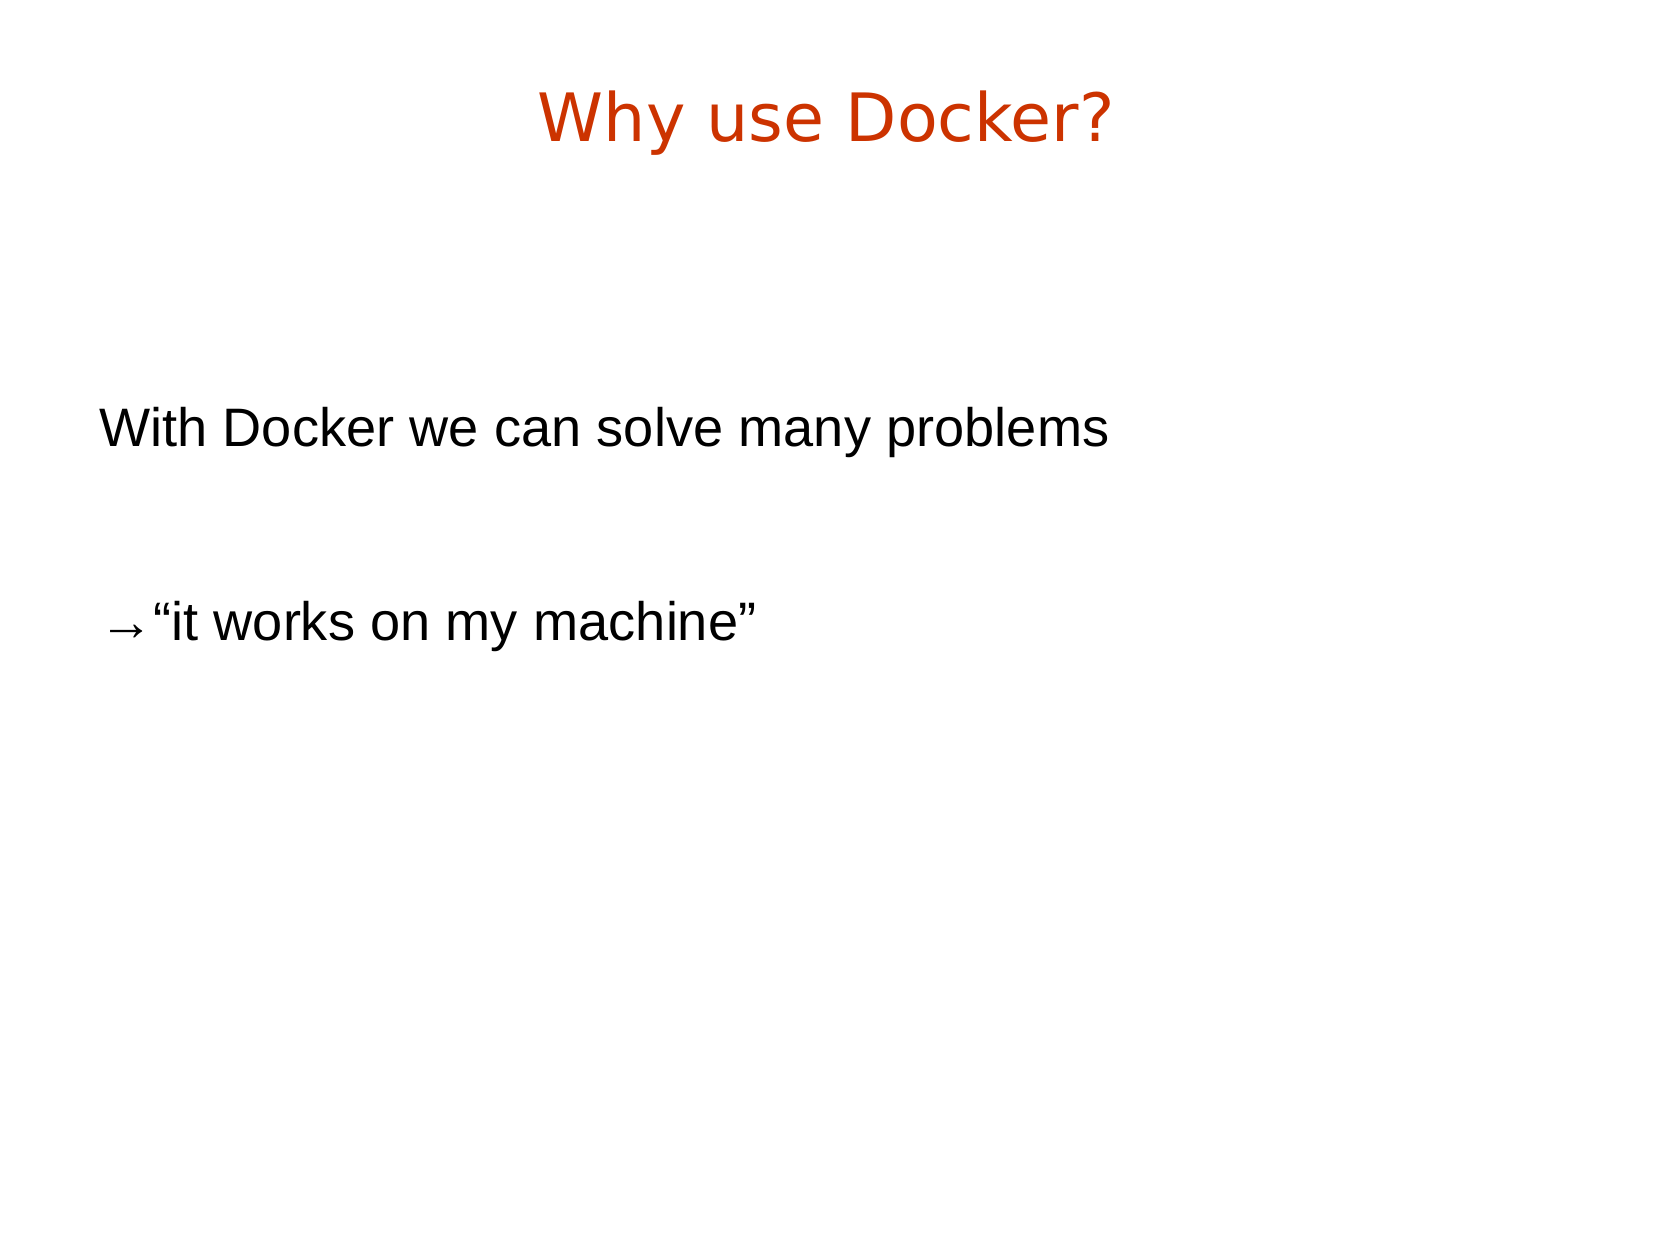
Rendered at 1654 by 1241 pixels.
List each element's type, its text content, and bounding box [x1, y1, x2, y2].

text_box With Docker we can solve many problems →“it works on my machine” [84, 360, 1569, 853]
text_box Why use Docker? [523, 72, 1131, 166]
